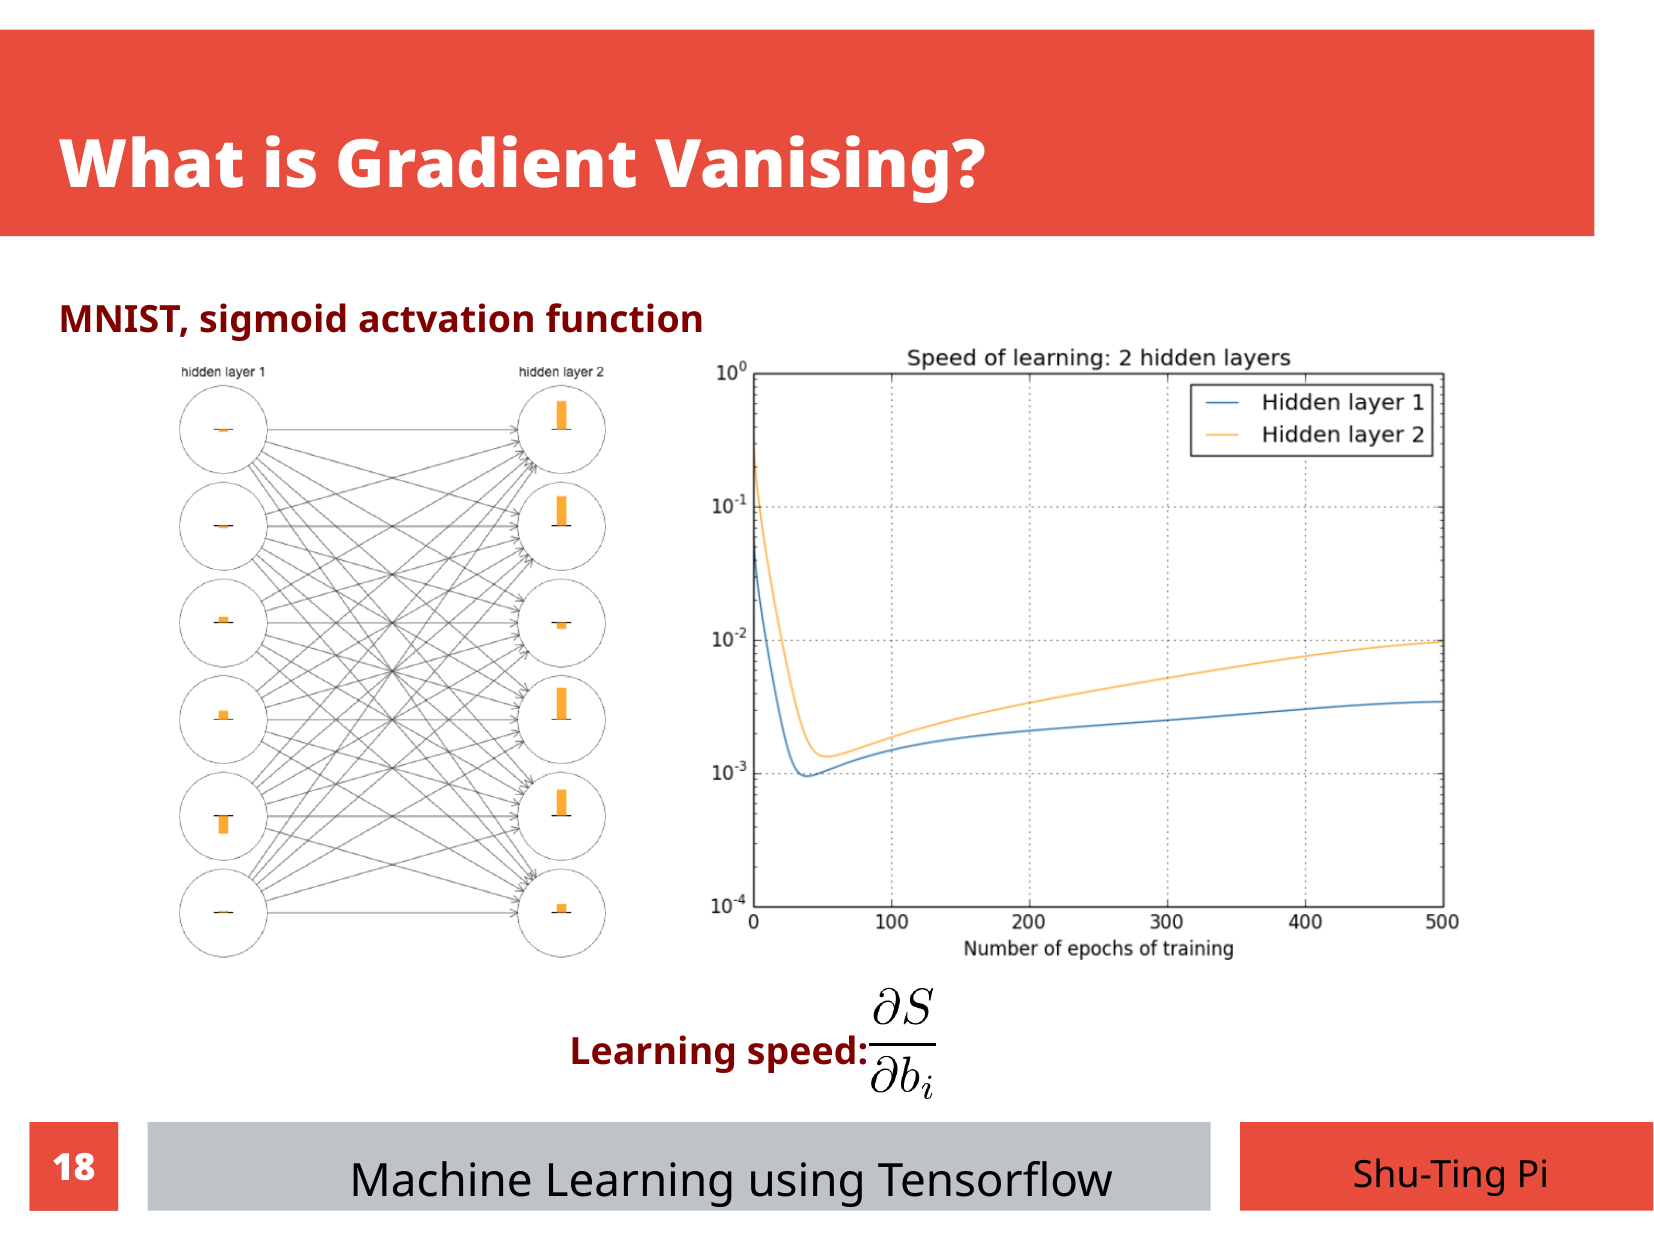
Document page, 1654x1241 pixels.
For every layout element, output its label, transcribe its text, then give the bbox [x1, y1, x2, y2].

picture [697, 338, 1471, 966]
text_box MNIST, sigmoid actvation function [43, 284, 642, 348]
text_box Machine Learning using Tensorflow [334, 1139, 1220, 1241]
picture [162, 354, 612, 965]
text_box Learning speed: [554, 1016, 856, 1079]
title What is Gradient Vanising? [59, 59, 1595, 207]
picture [869, 987, 936, 1099]
text_box Shu-Ting Pi [1338, 1140, 1573, 1203]
